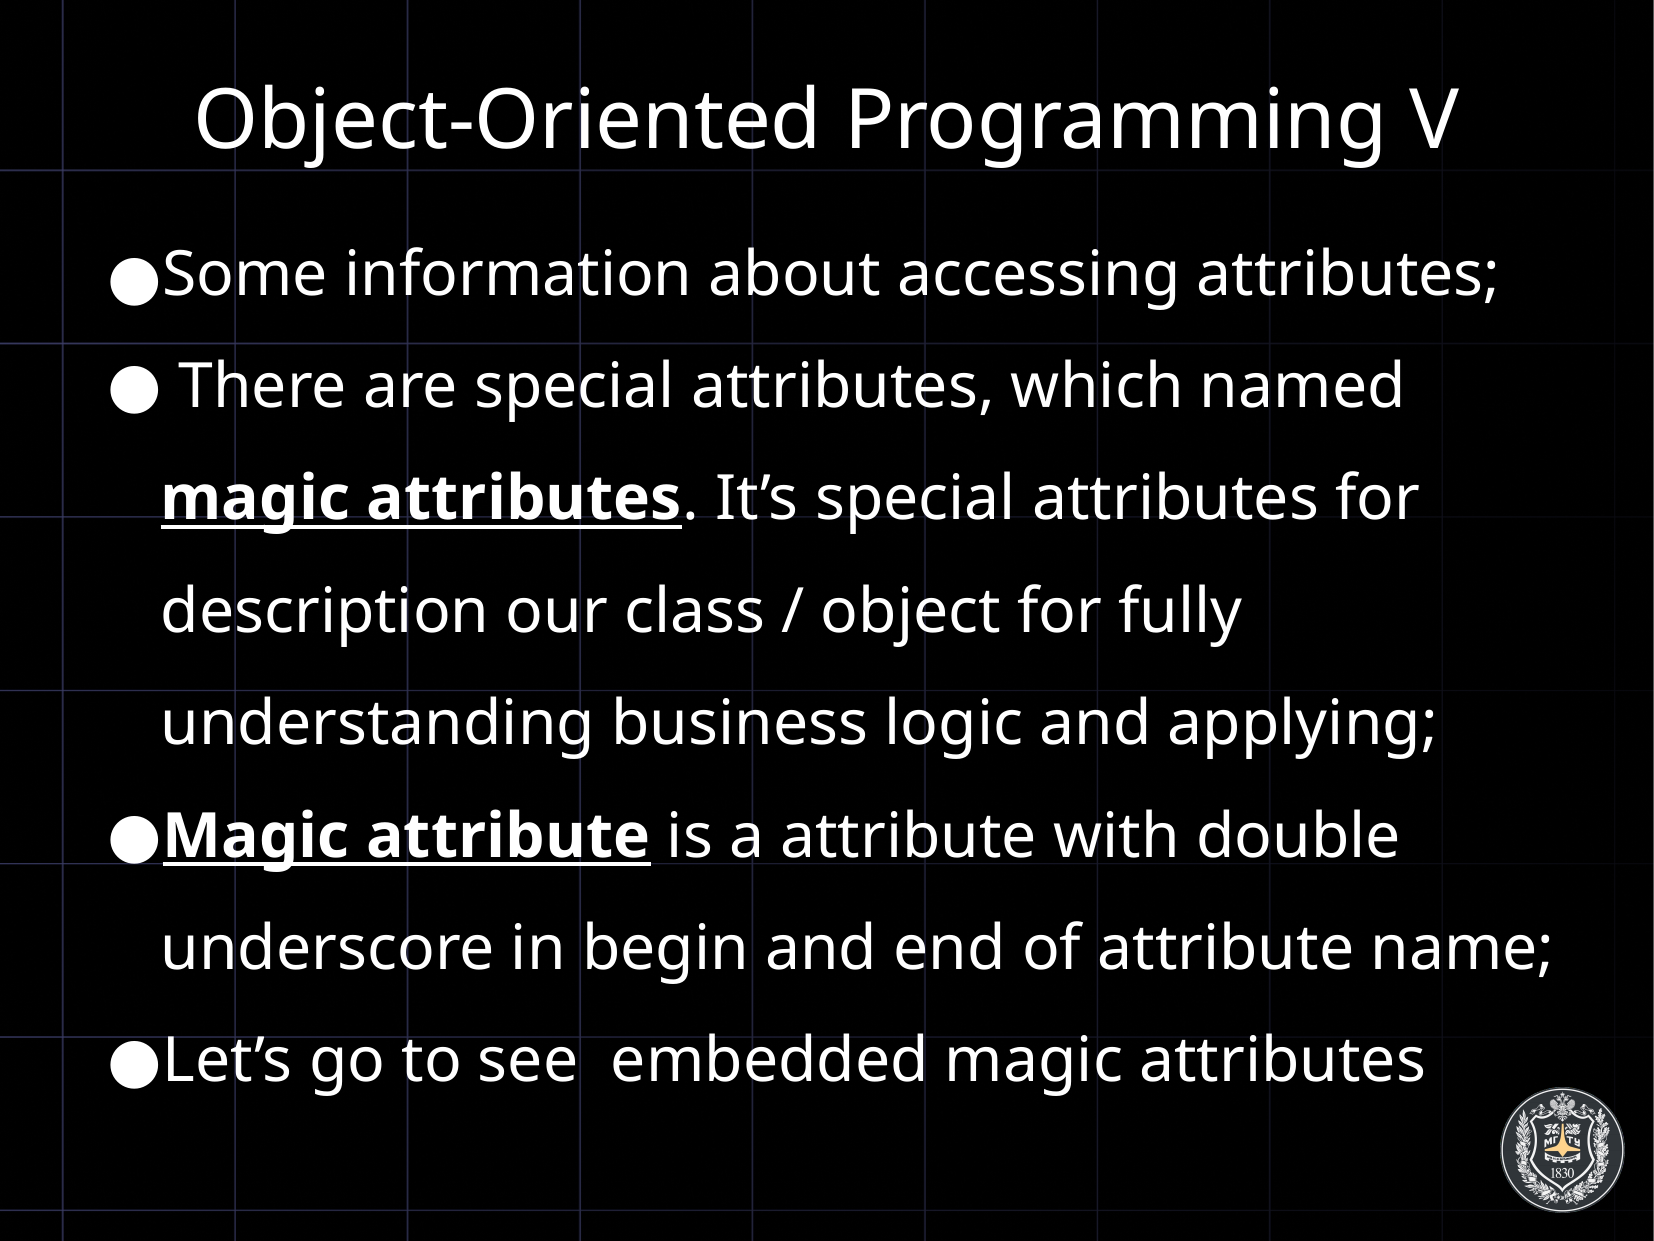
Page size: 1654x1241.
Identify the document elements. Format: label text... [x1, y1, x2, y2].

picture [0, 0, 1654, 1241]
text_box Object-Oriented Programming V [82, 37, 1571, 187]
text_box Some information about accessing attributes; There are special attributes, which named magic attributes. It’s special attributes for description our class / object for fully understanding business logic and applying; Magic attribute is a attribute with double underscore in begin and end of attribute name; Let’s go to see embedded magic attributes [74, 187, 1575, 1241]
